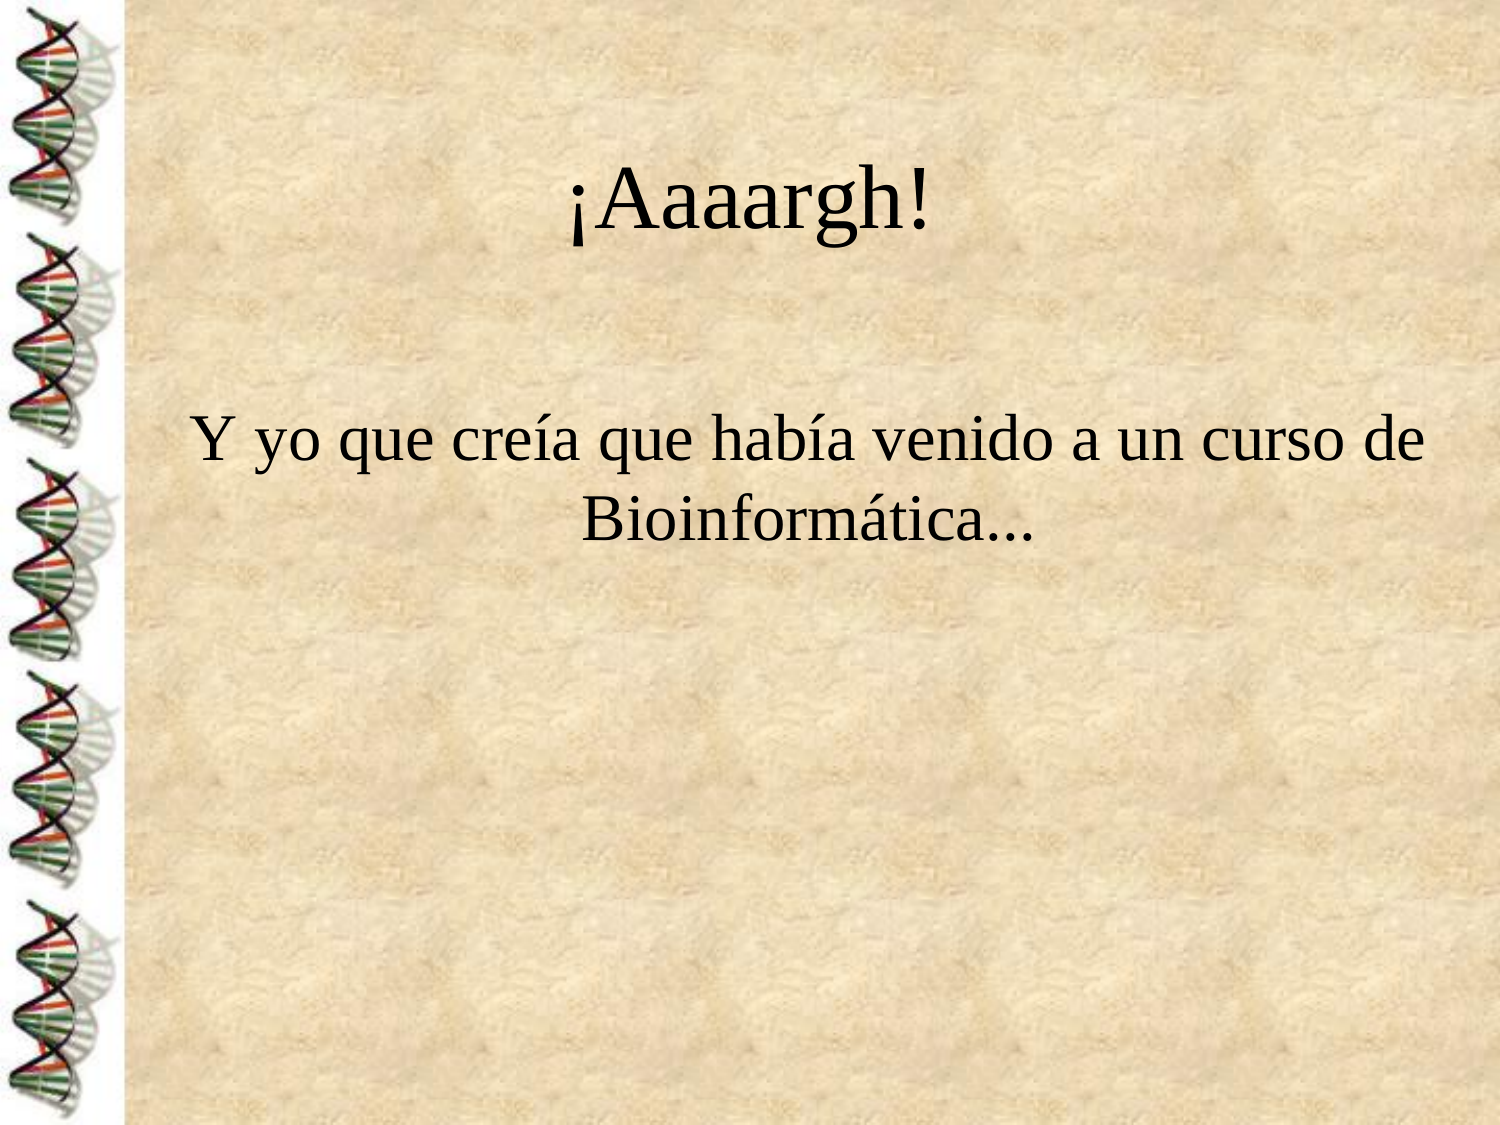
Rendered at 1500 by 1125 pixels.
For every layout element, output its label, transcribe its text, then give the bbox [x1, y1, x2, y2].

picture [0, 0, 1500, 1125]
subtitle Y yo que creía que había venido a un curso de Bioinformática... [171, 338, 1447, 998]
title ¡Aaaargh! [112, 80, 1388, 308]
